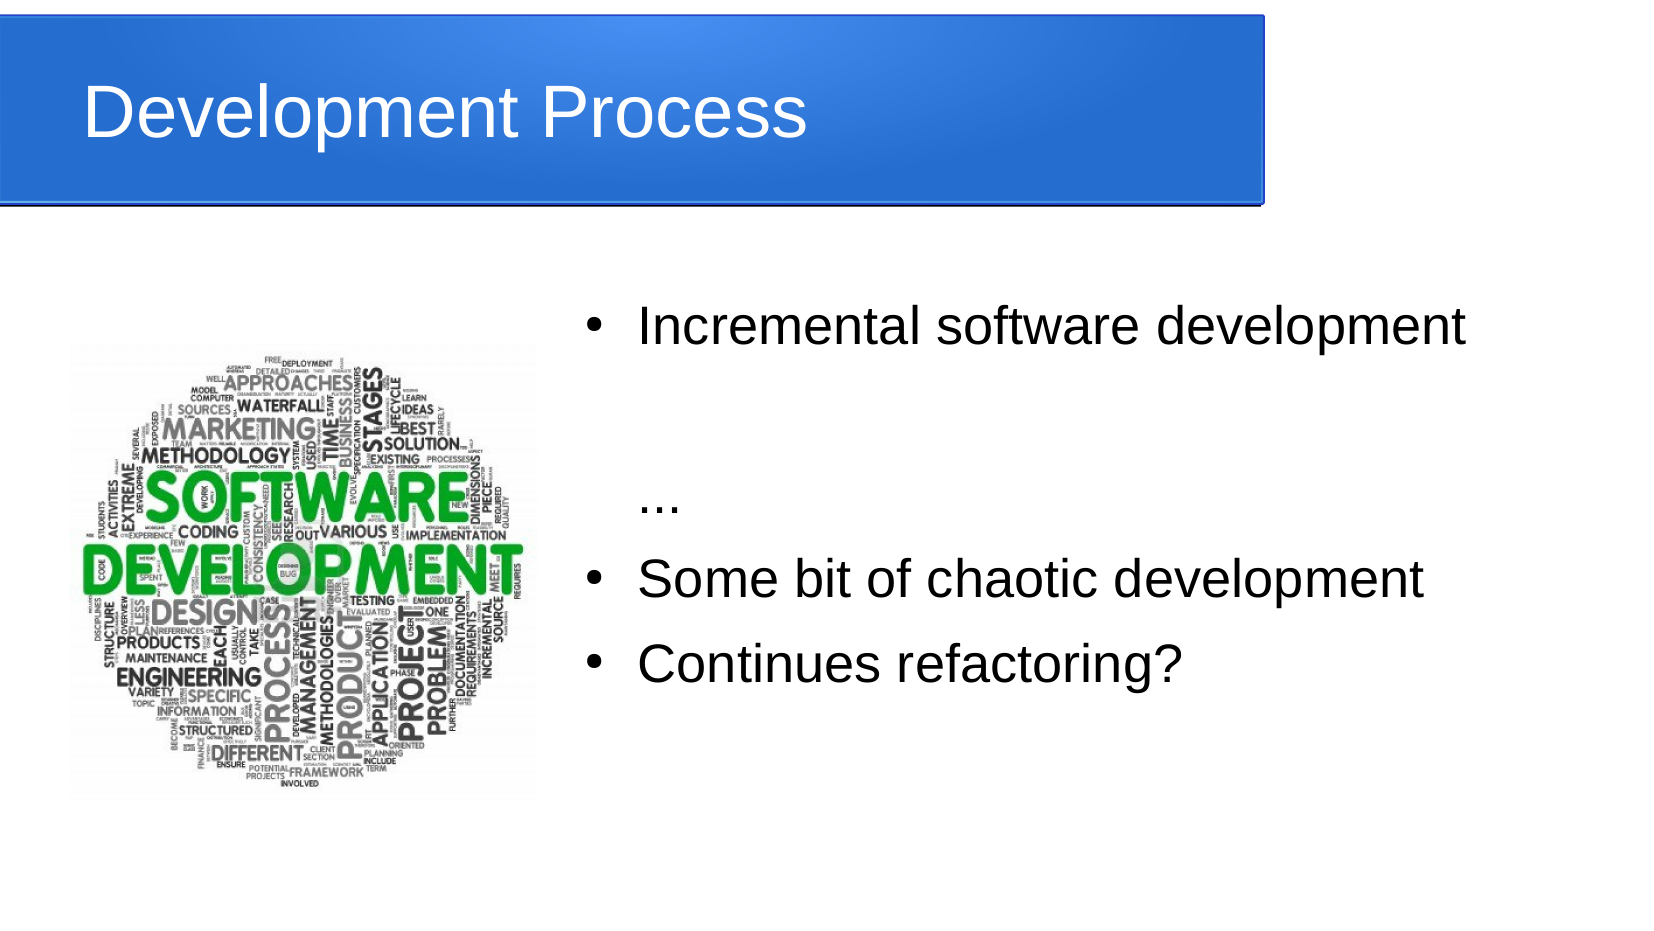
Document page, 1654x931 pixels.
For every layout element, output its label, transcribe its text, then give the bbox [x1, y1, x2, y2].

list Incremental software development ... Some bit of chaotic development Continues refactoring? [566, 295, 1571, 764]
title Development Process [82, 35, 1235, 189]
picture [70, 342, 537, 801]
